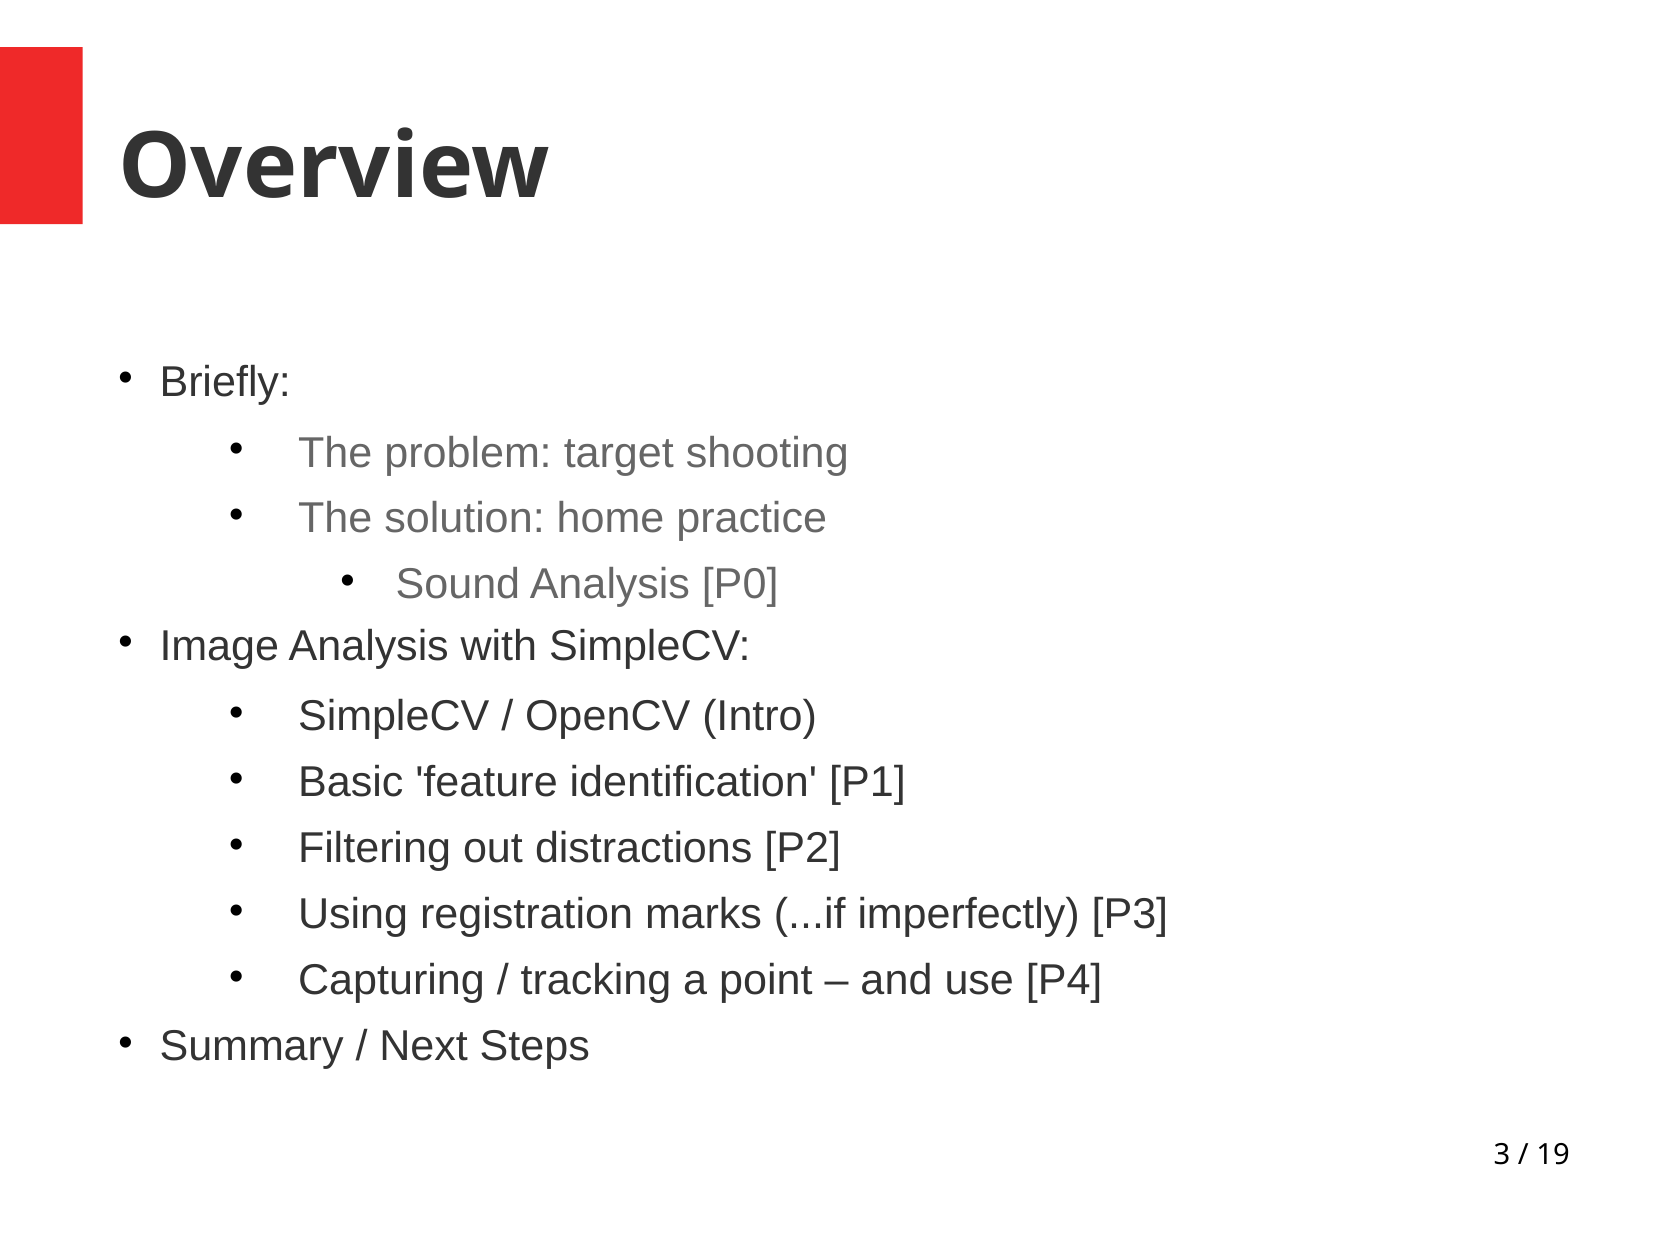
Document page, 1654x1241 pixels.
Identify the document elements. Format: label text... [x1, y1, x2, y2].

list Briefly: The problem: target shooting The solution: home practice Sound Analysis [P0] Image Analysis with SimpleCV: SimpleCV / OpenCV (Intro) Basic 'feature identification' [P1] Filtering out distractions [P2] Using registration marks (...if imperfectly) [P3] Capturing / tracking a point – and use [P4] Summary / Next Steps [118, 354, 1536, 1074]
title Overview [118, 49, 1571, 257]
